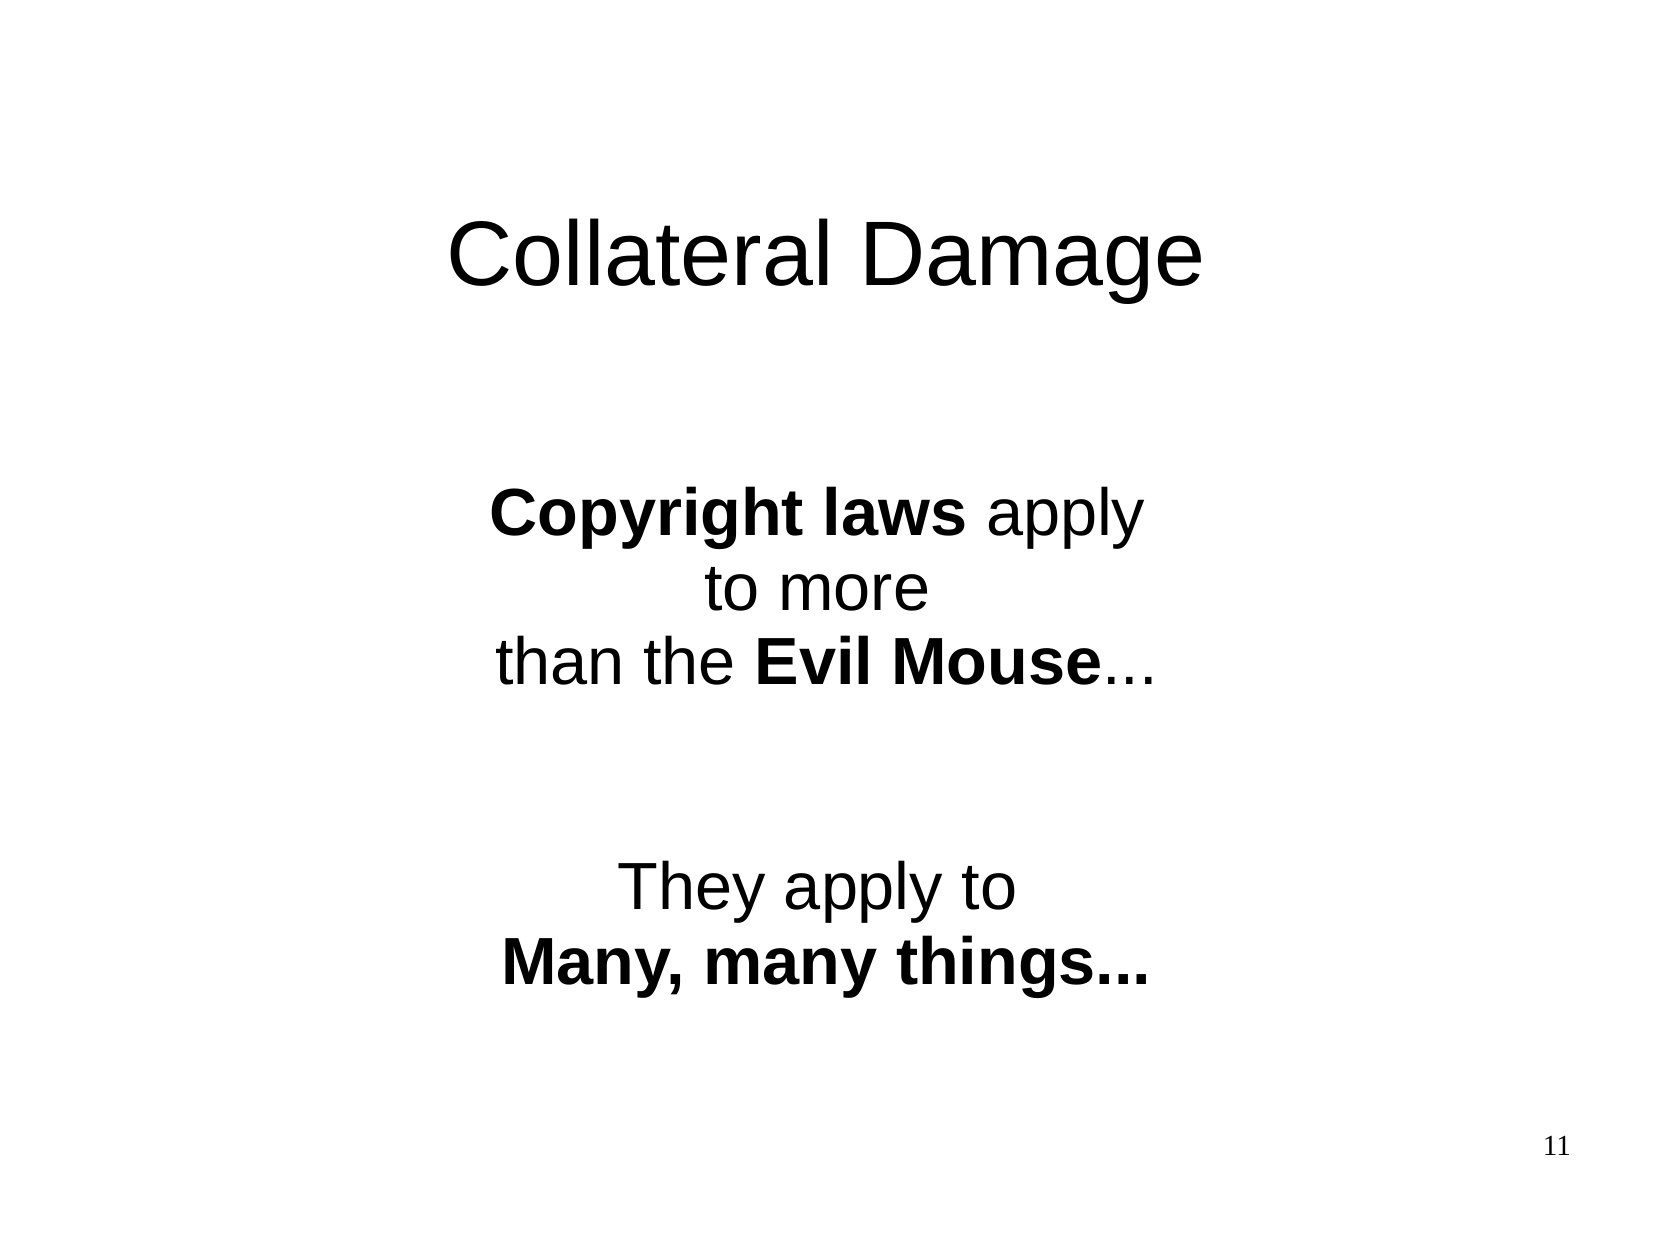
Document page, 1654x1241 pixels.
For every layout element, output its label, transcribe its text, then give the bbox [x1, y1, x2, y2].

subtitle Copyright laws apply to more than the Evil Mouse... They apply to Many, many things... [82, 397, 1571, 1076]
title Collateral Damage [82, 149, 1571, 357]
